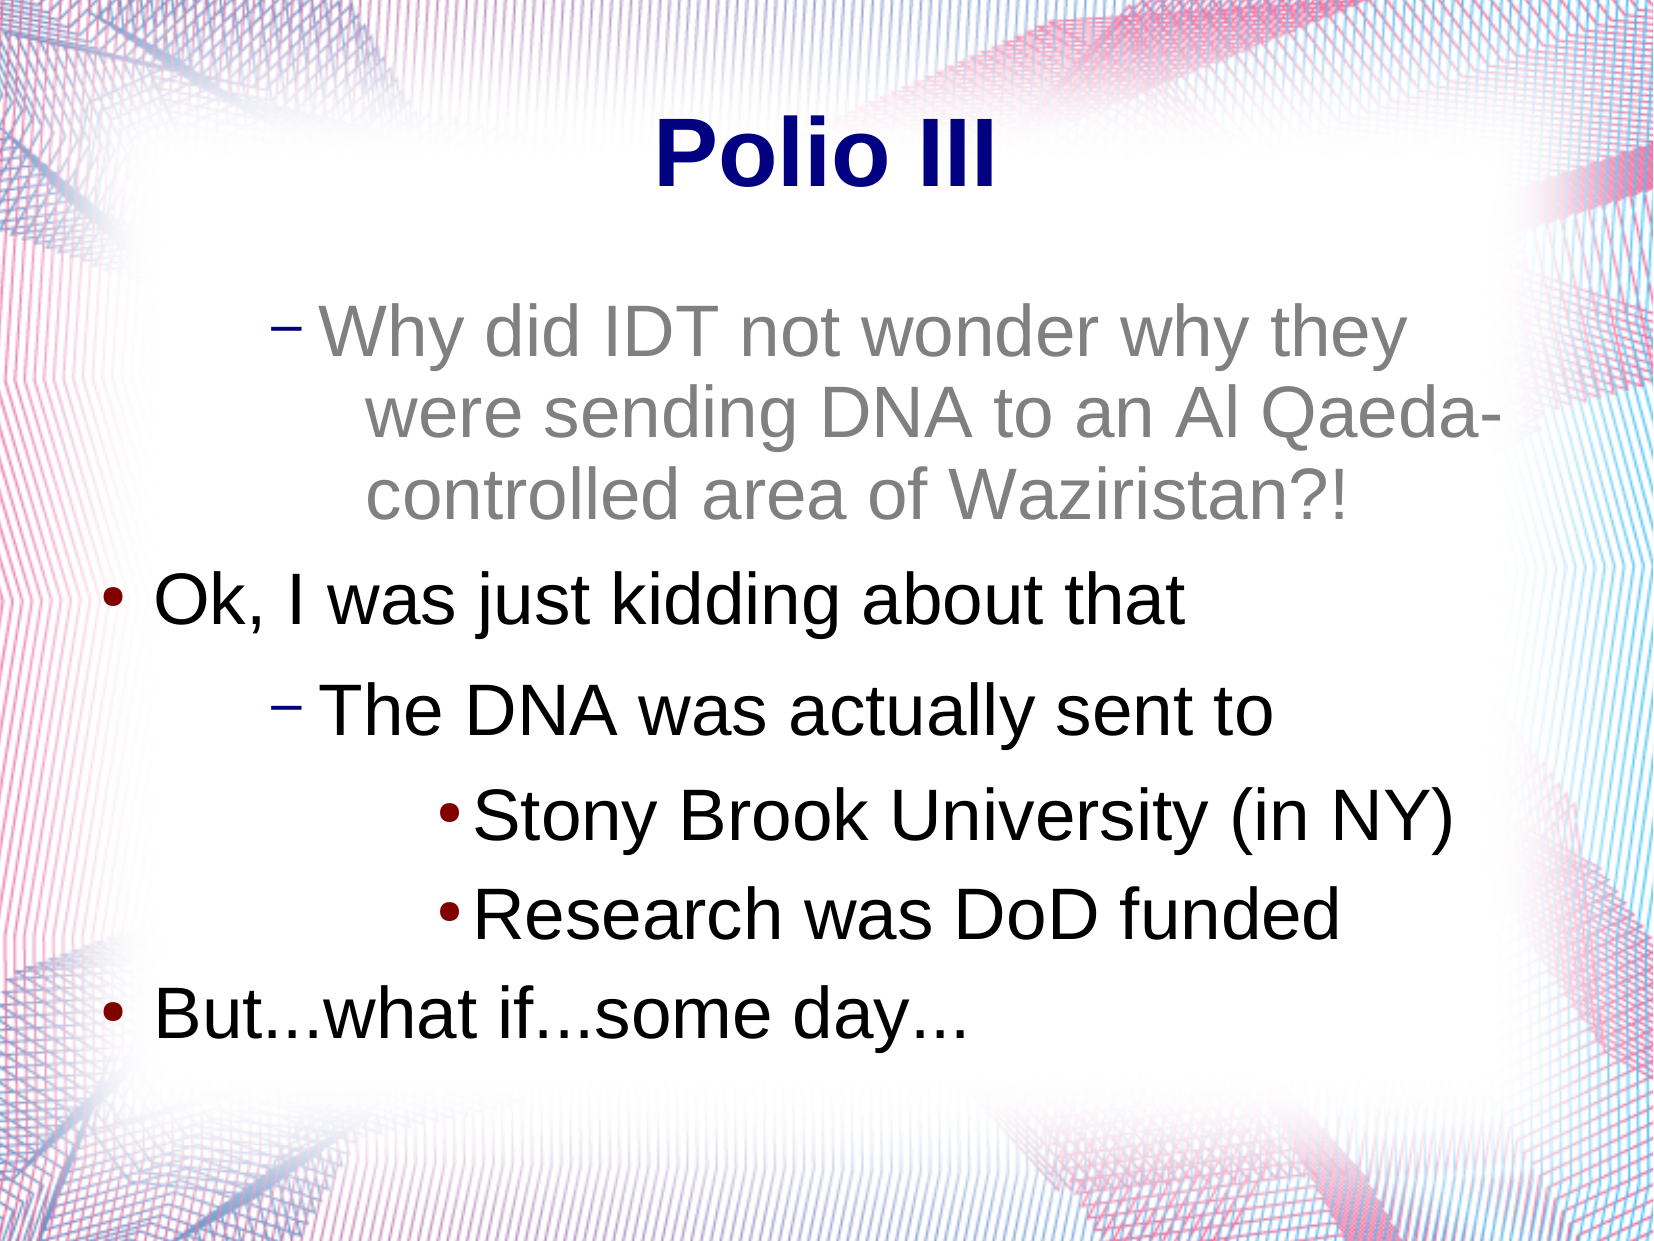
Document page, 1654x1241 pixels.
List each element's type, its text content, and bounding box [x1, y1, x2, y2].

picture [0, 0, 1654, 1241]
list Why did IDT not wonder why they were sending DNA to an Al Qaeda-controlled area of Waziristan?! Ok, I was just kidding about that The DNA was actually sent to Stony Brook University (in NY) Research was DoD funded But...what if...some day... [82, 290, 1571, 1159]
title Polio III [82, 49, 1571, 257]
